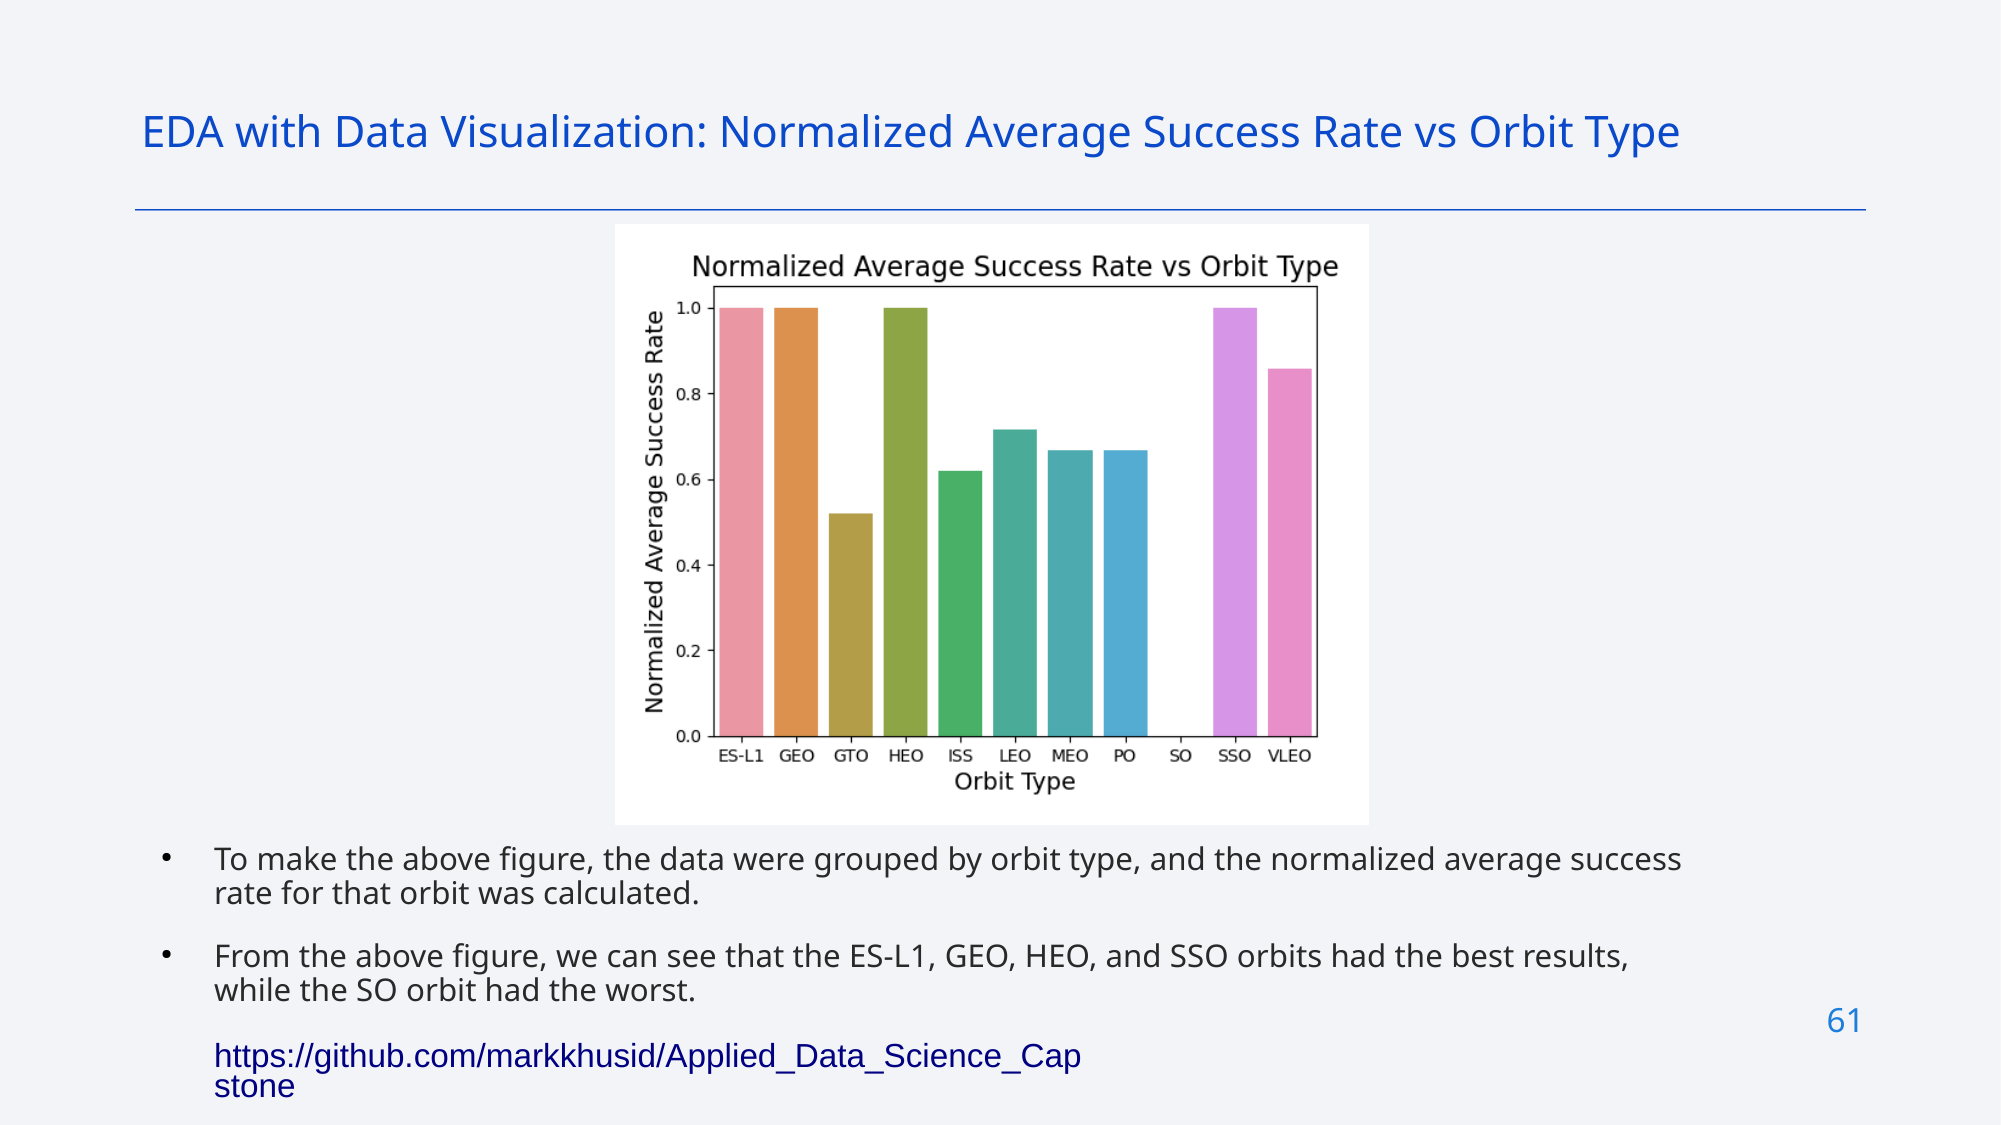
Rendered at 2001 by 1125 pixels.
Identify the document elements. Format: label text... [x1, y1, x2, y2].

picture [0, 0, 2001, 1125]
text_box https://github.com/markkhusid/Applied_Data_Science_Capstone [199, 1030, 1100, 1106]
list To make the above figure, the data were grouped by orbit type, and the normalized average success rate for that orbit was calculated. From the above figure, we can see that the ES-L1, GEO, HEO, and SSO orbits had the best results, while the SO orbit had the worst. [128, 836, 1727, 913]
text_box EDA with Data Visualization: Normalized Average Success Rate vs Orbit Type [126, 88, 1852, 179]
